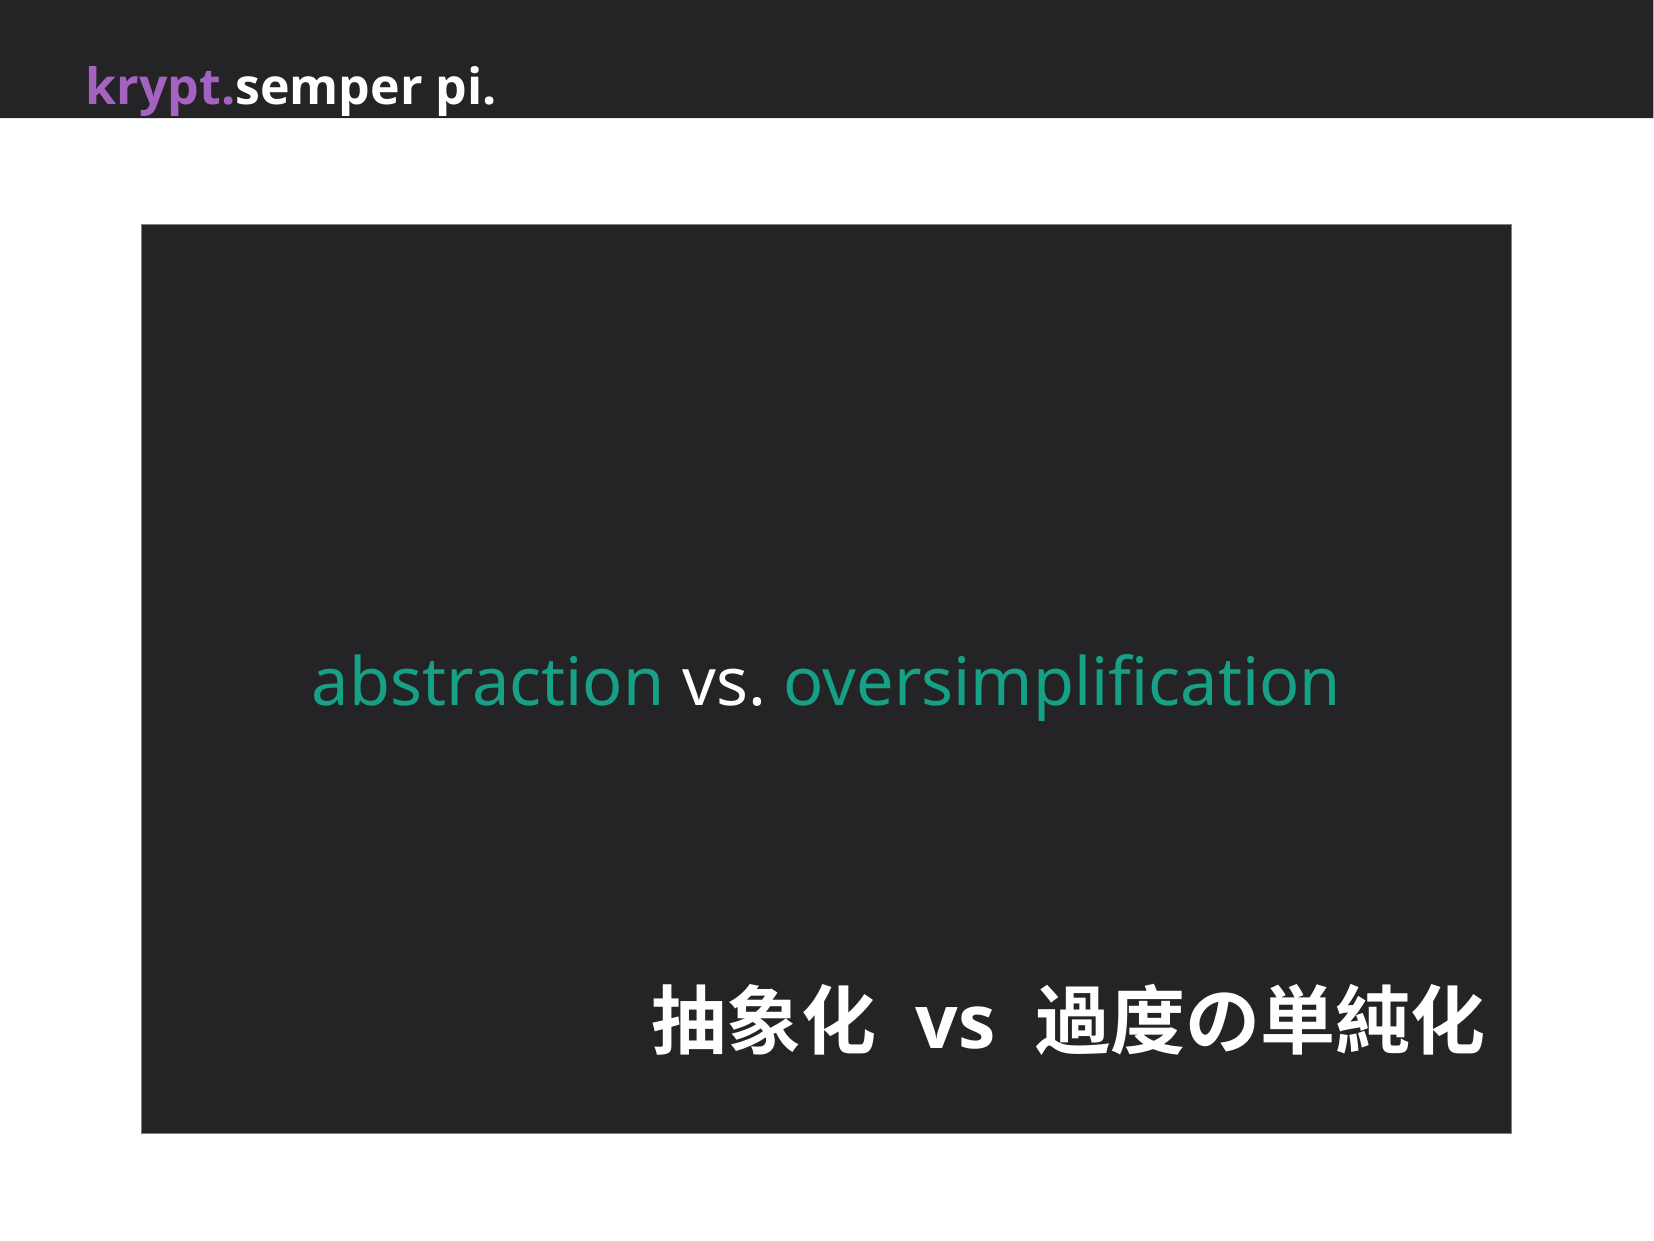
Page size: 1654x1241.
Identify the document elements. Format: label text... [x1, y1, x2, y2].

text_box [0, 0, 1654, 119]
text_box 抽象化 vs 過度の単純化 [153, 909, 1501, 1123]
text_box abstraction vs. oversimplification [141, 224, 1512, 1134]
text_box krypt.semper pi. [70, 43, 544, 119]
